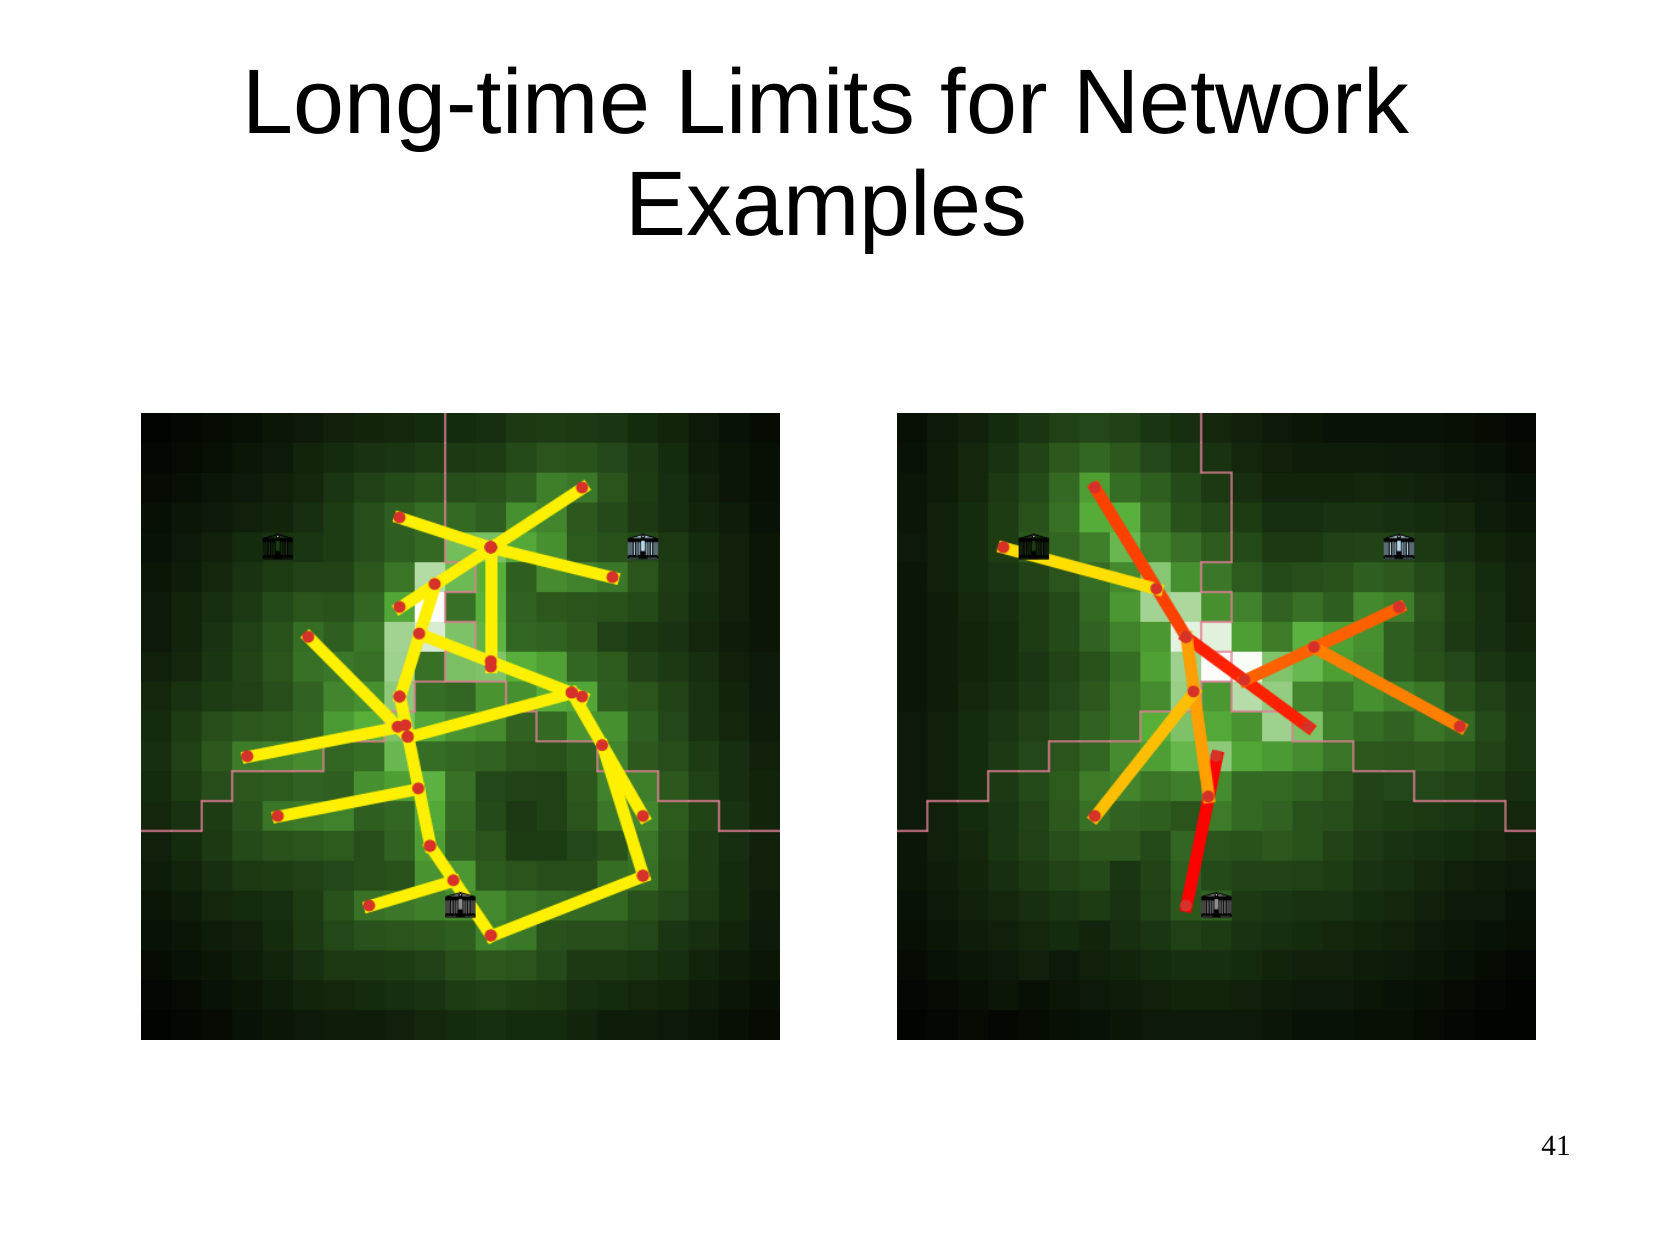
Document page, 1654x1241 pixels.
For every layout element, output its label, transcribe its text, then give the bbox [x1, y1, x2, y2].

title Long-time Limits for Network Examples [82, 49, 1571, 257]
picture [897, 413, 1536, 1040]
picture [141, 413, 780, 1040]
